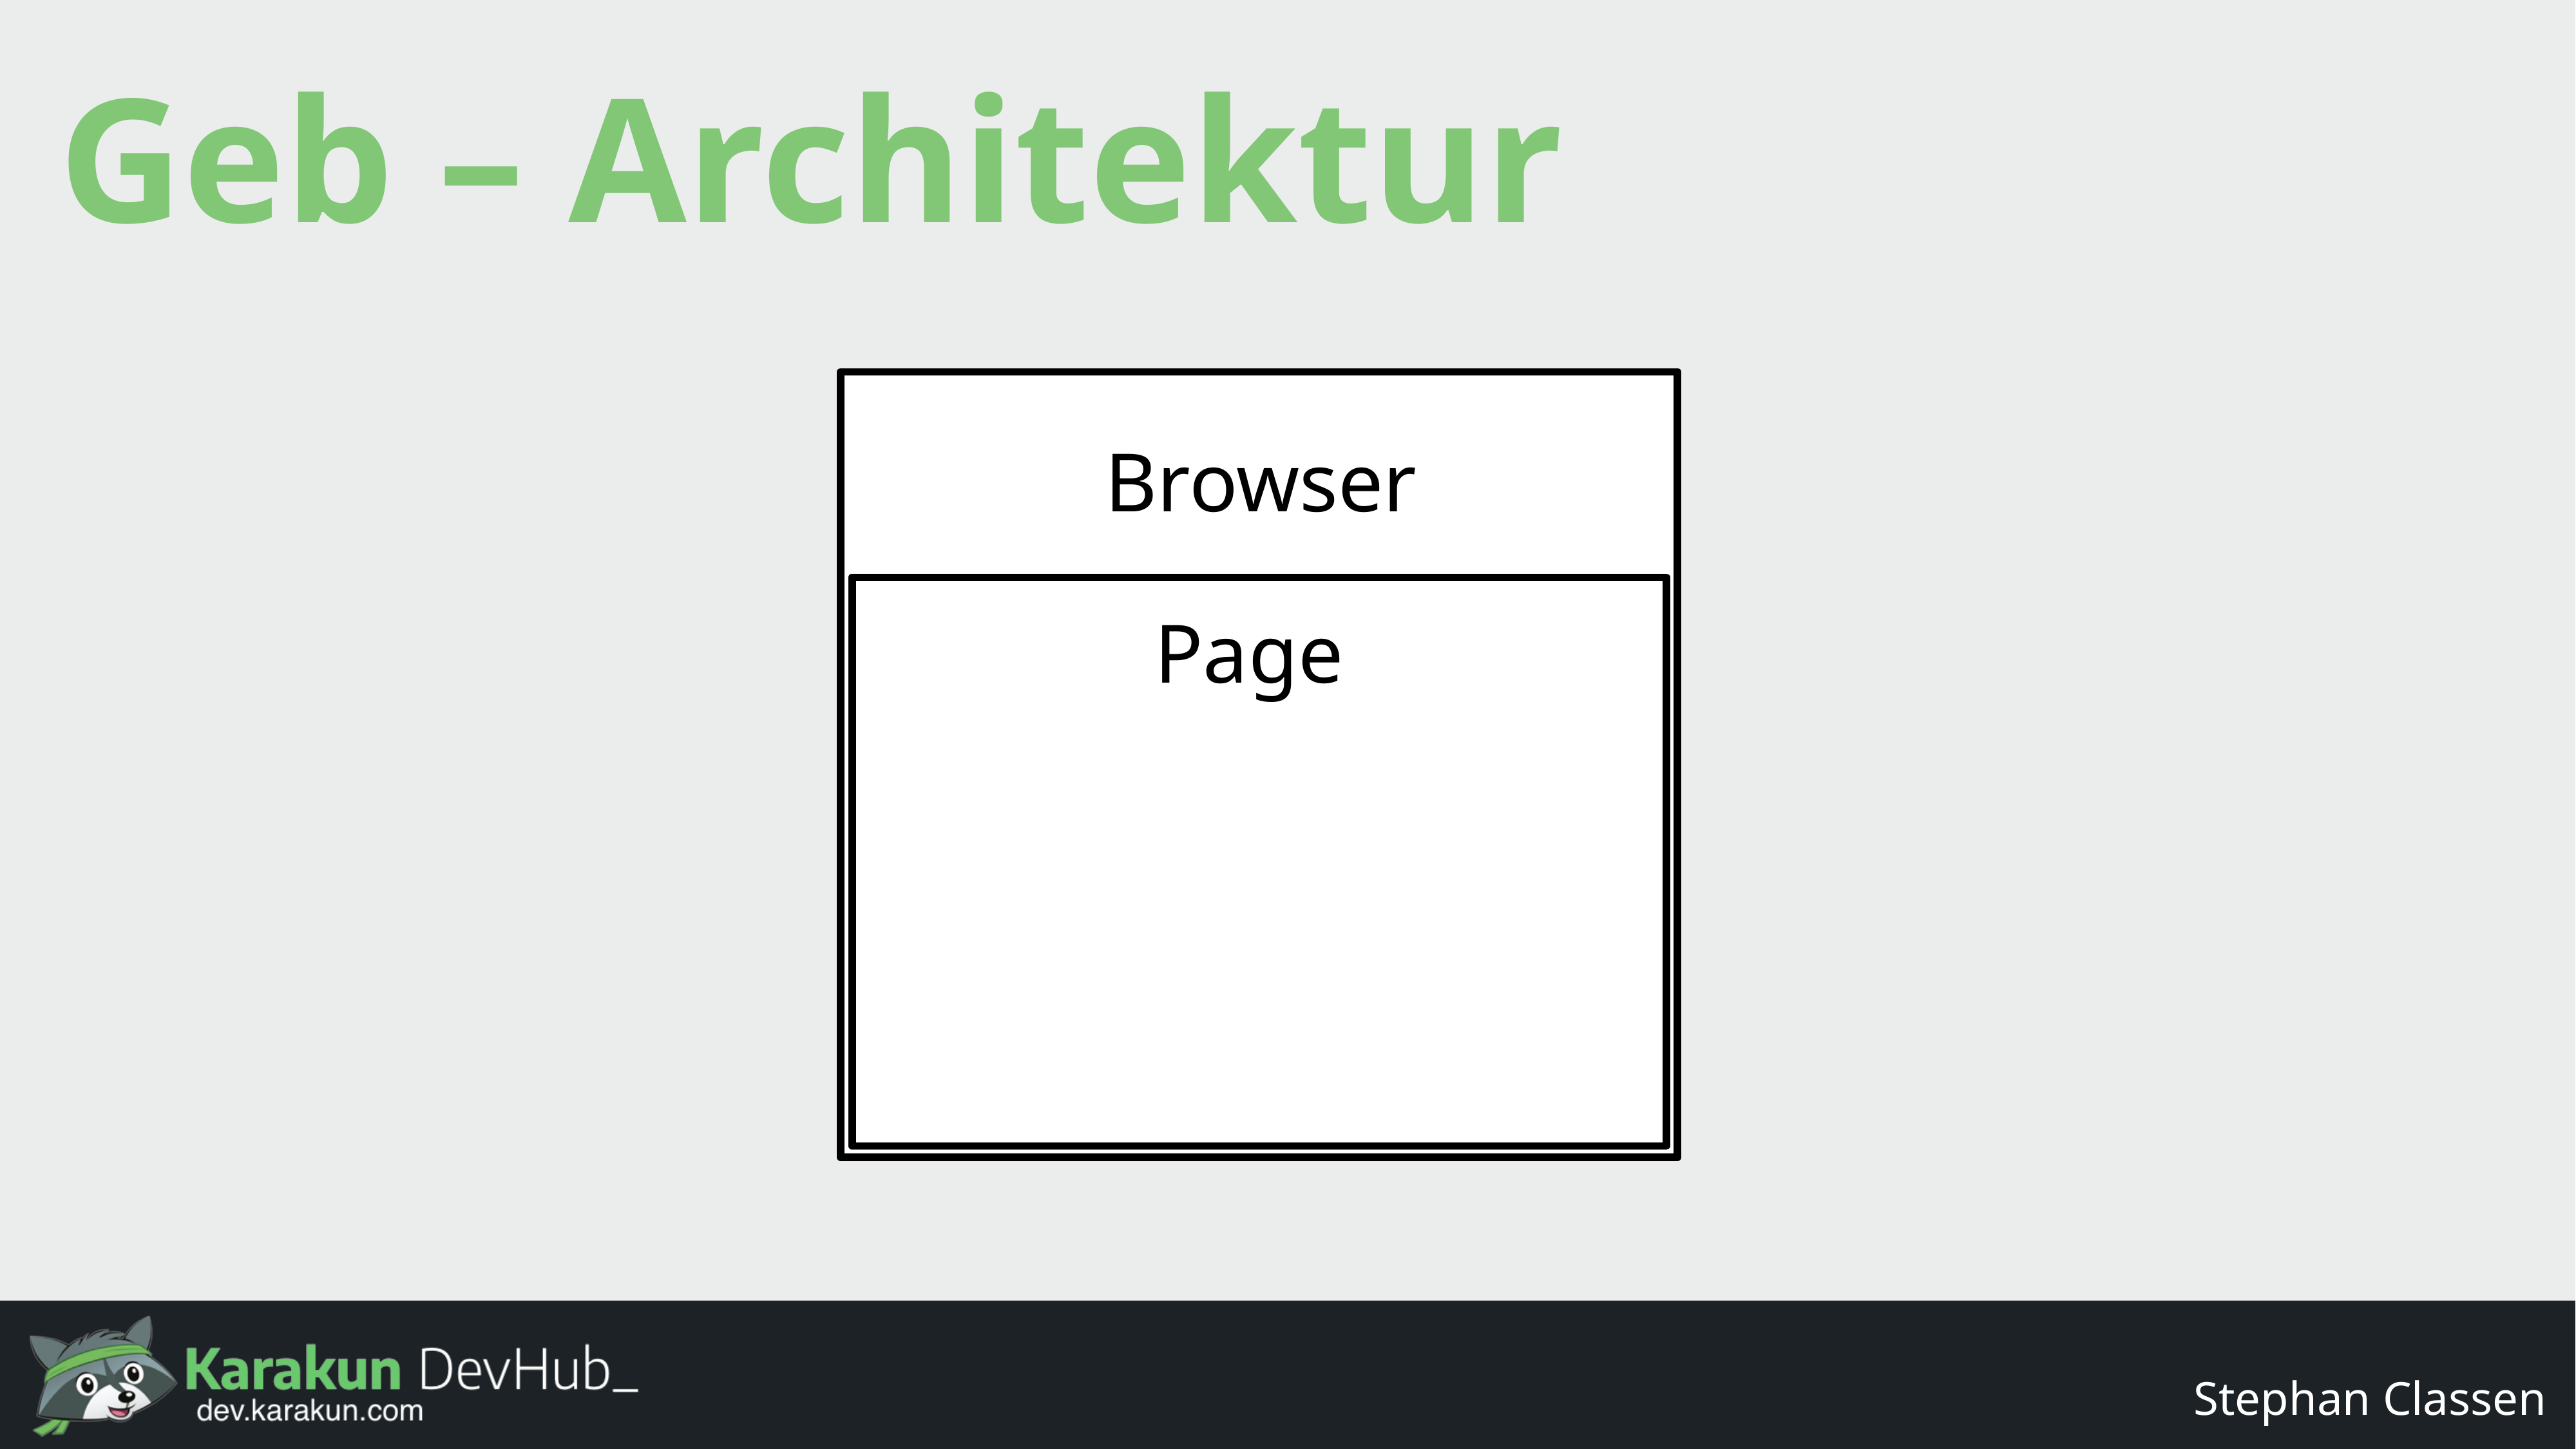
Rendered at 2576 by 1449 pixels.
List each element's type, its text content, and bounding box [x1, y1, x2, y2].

text_box Browser [1095, 426, 1428, 533]
text_box Geb – Architektur [49, 34, 2523, 259]
text_box [0, 1300, 2575, 1449]
picture [30, 1316, 647, 1437]
text_box Page [1145, 597, 1357, 704]
text_box [841, 372, 1678, 1157]
text_box Stephan Classen [1795, 1361, 2557, 1434]
